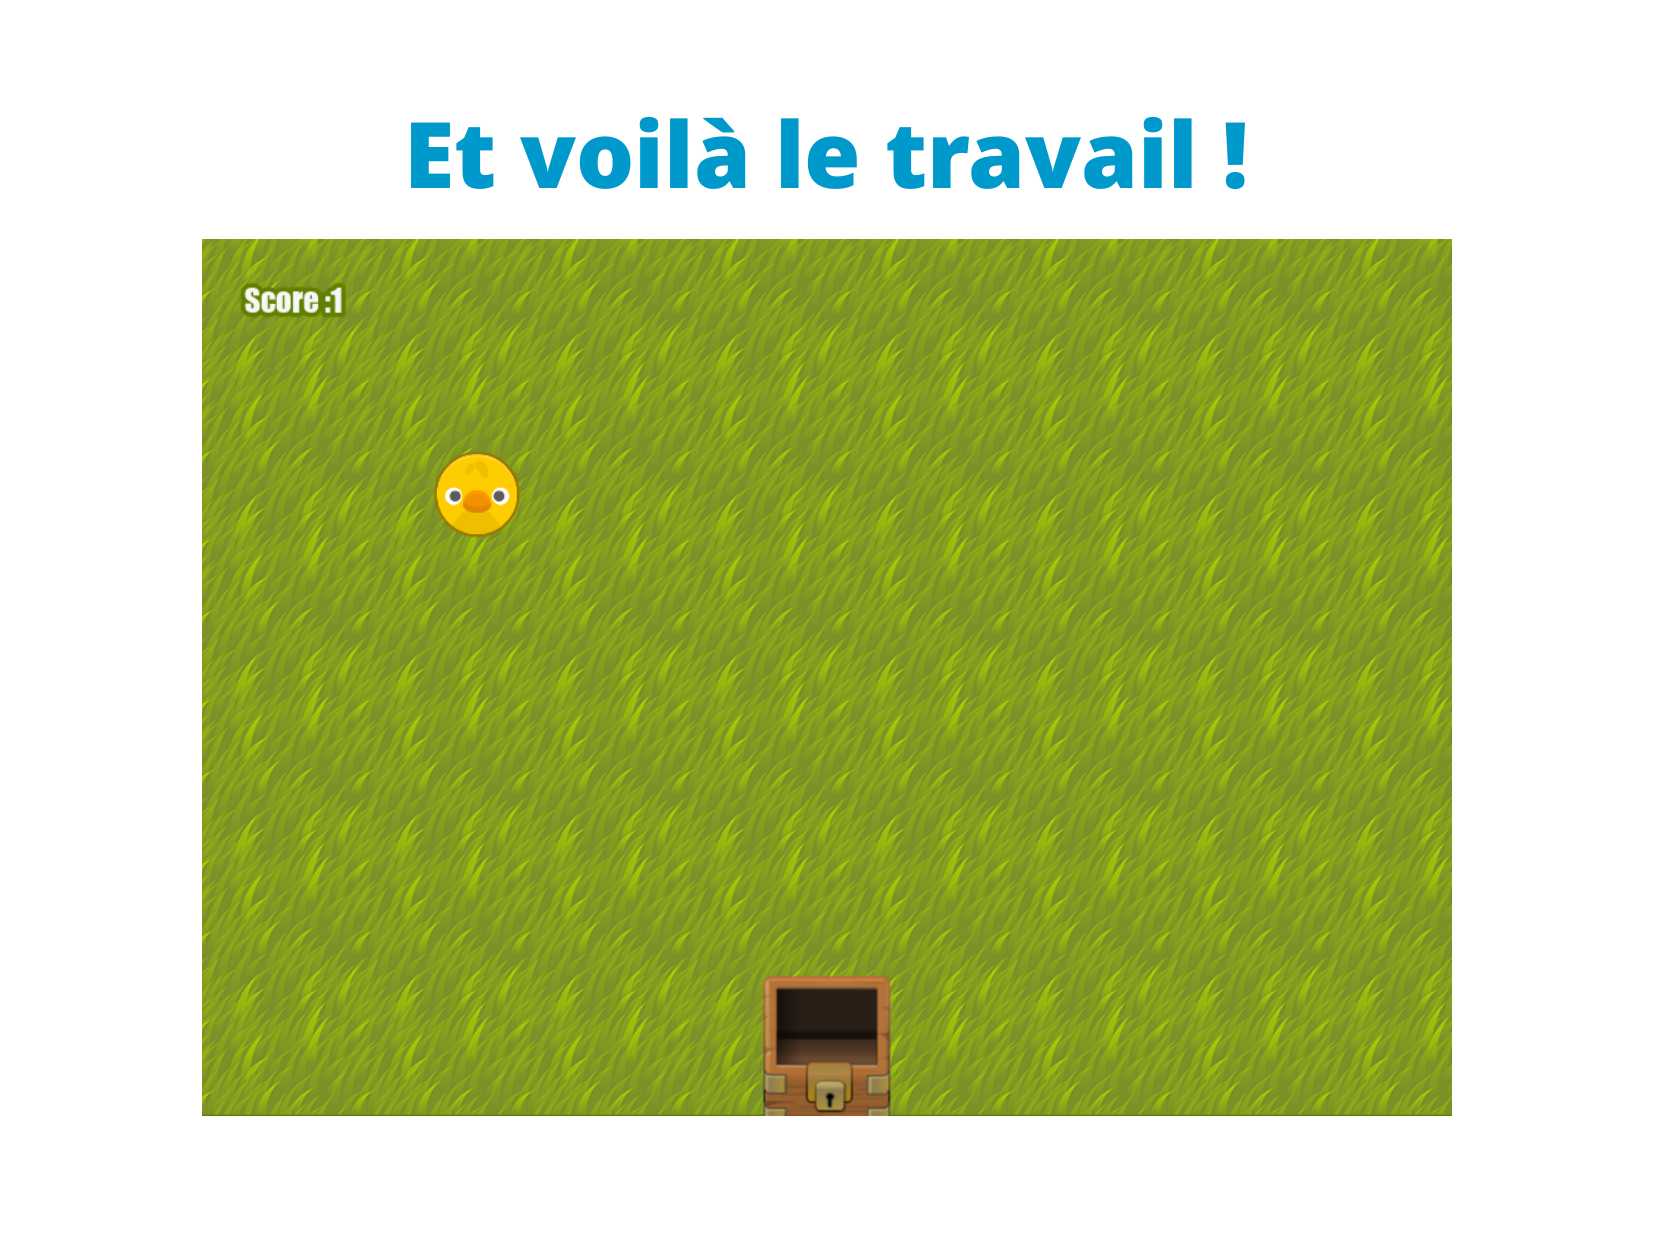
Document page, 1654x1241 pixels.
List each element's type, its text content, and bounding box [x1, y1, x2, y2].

title Et voilà le travail ! [82, 49, 1571, 257]
picture [202, 239, 1452, 1116]
